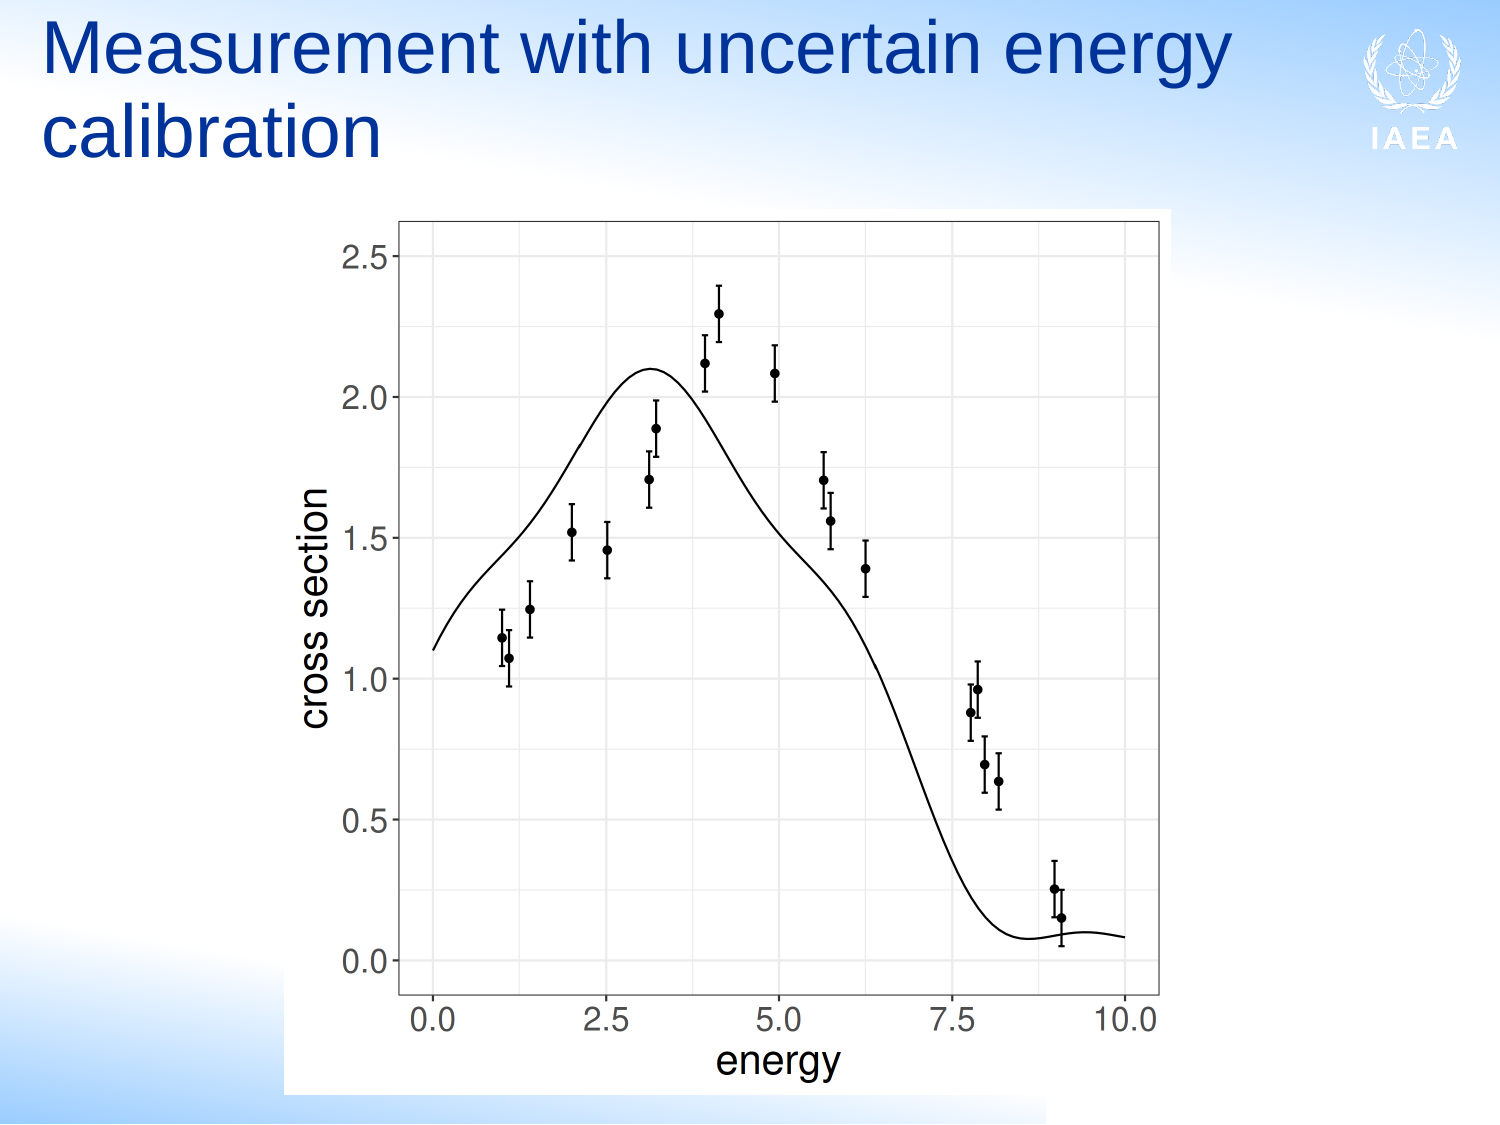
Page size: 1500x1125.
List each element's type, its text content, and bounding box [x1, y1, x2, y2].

picture [284, 209, 1171, 1095]
title Measurement with uncertain energy calibration [41, 5, 1302, 174]
picture [1363, 29, 1461, 149]
